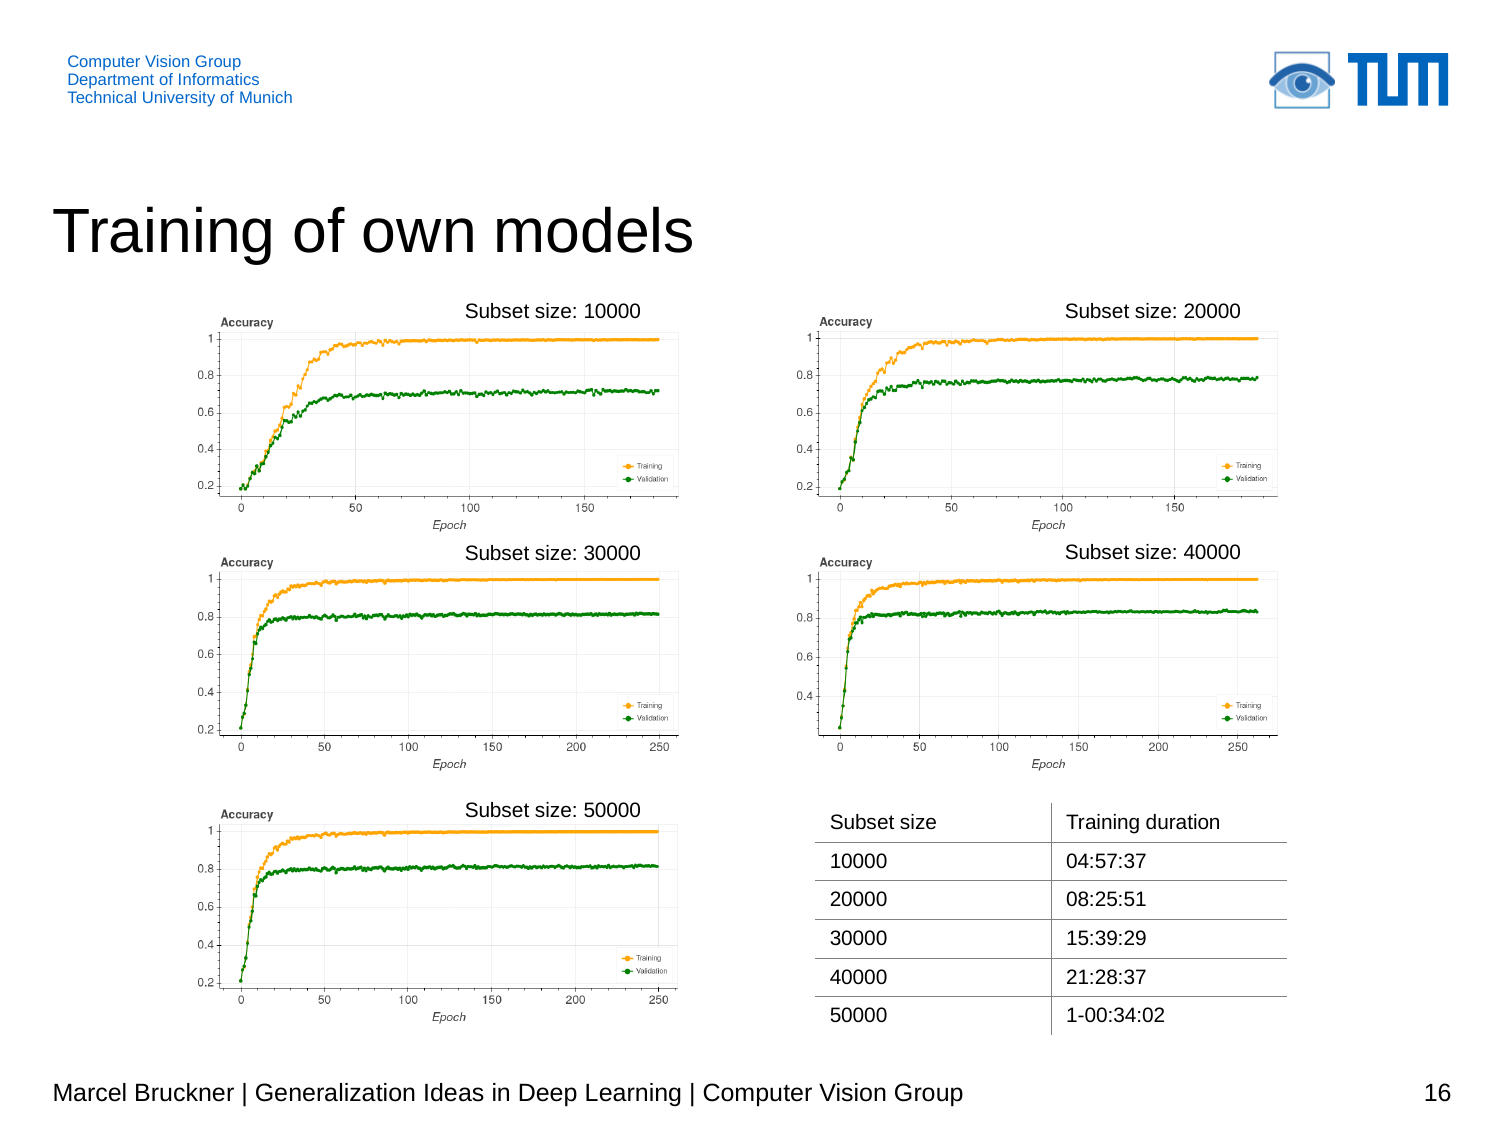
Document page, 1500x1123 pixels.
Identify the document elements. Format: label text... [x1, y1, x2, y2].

picture [1269, 47, 1335, 113]
table_cell 50000 [815, 997, 1051, 1035]
table_cell 21:28:37 [1052, 959, 1287, 996]
table_cell 20000 [815, 881, 1051, 919]
picture [195, 549, 695, 773]
table_cell 08:25:51 [1052, 881, 1287, 919]
title Training of own models [52, 195, 1453, 266]
picture [195, 309, 695, 534]
table_header Subset size [815, 803, 1051, 842]
text_box Subset size: 30000 [450, 533, 663, 573]
picture [195, 801, 694, 1026]
table_header Training duration [1052, 803, 1287, 842]
table_cell 04:57:37 [1052, 843, 1287, 880]
text_box Subset size: 50000 [450, 791, 663, 830]
picture [794, 549, 1294, 773]
table_cell 1-00:34:02 [1052, 997, 1287, 1035]
text_box Subset size: 10000 [450, 292, 663, 331]
text_box Subset size: 40000 [1050, 533, 1263, 572]
table_cell 10000 [815, 843, 1051, 880]
text_box Subset size: 20000 [1050, 292, 1263, 331]
picture [794, 308, 1294, 534]
table_cell 30000 [815, 920, 1051, 958]
table_cell 15:39:29 [1052, 920, 1287, 958]
table_cell 40000 [815, 959, 1051, 996]
